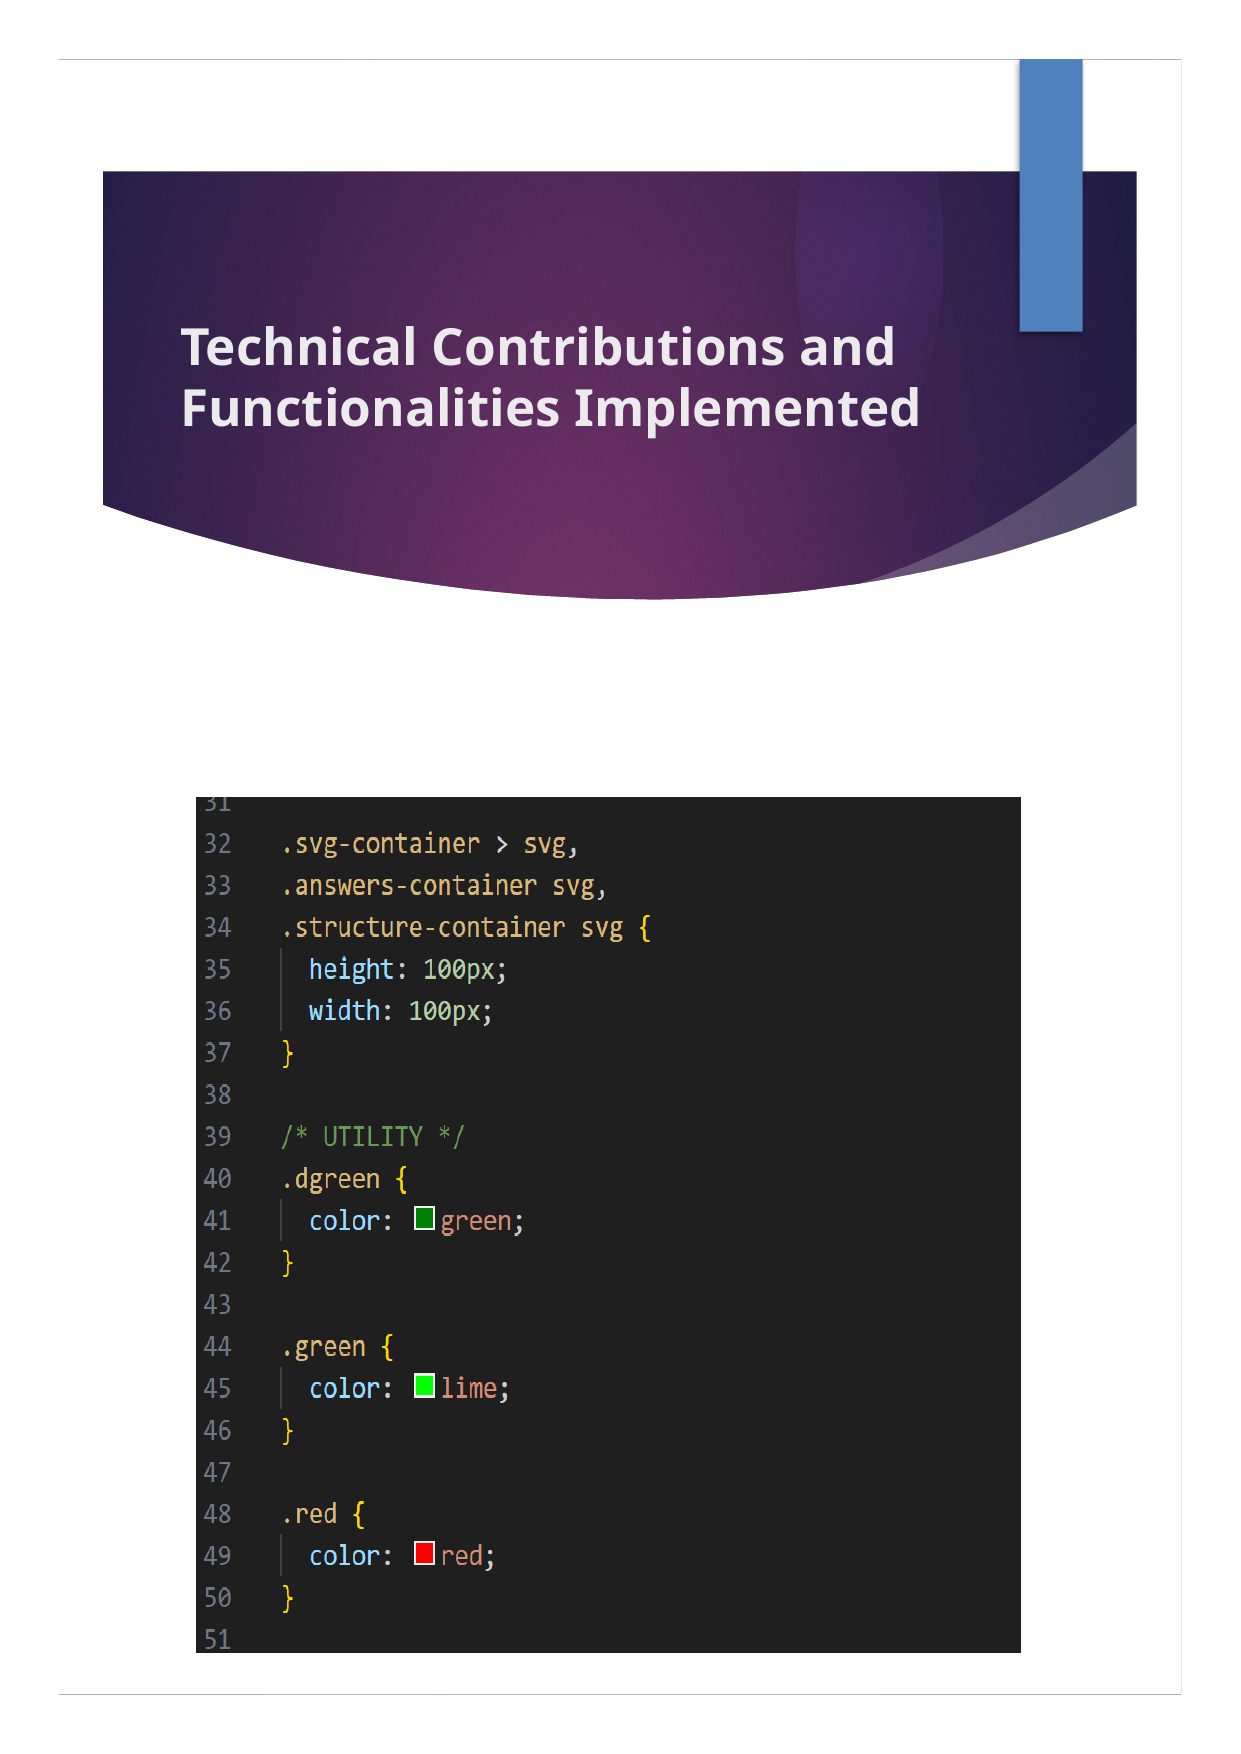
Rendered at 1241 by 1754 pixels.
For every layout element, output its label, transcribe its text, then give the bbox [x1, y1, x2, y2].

picture [103, 172, 1136, 599]
picture [196, 797, 1021, 1653]
title Technical Contributions and Functionalities Implemented [165, 291, 972, 460]
